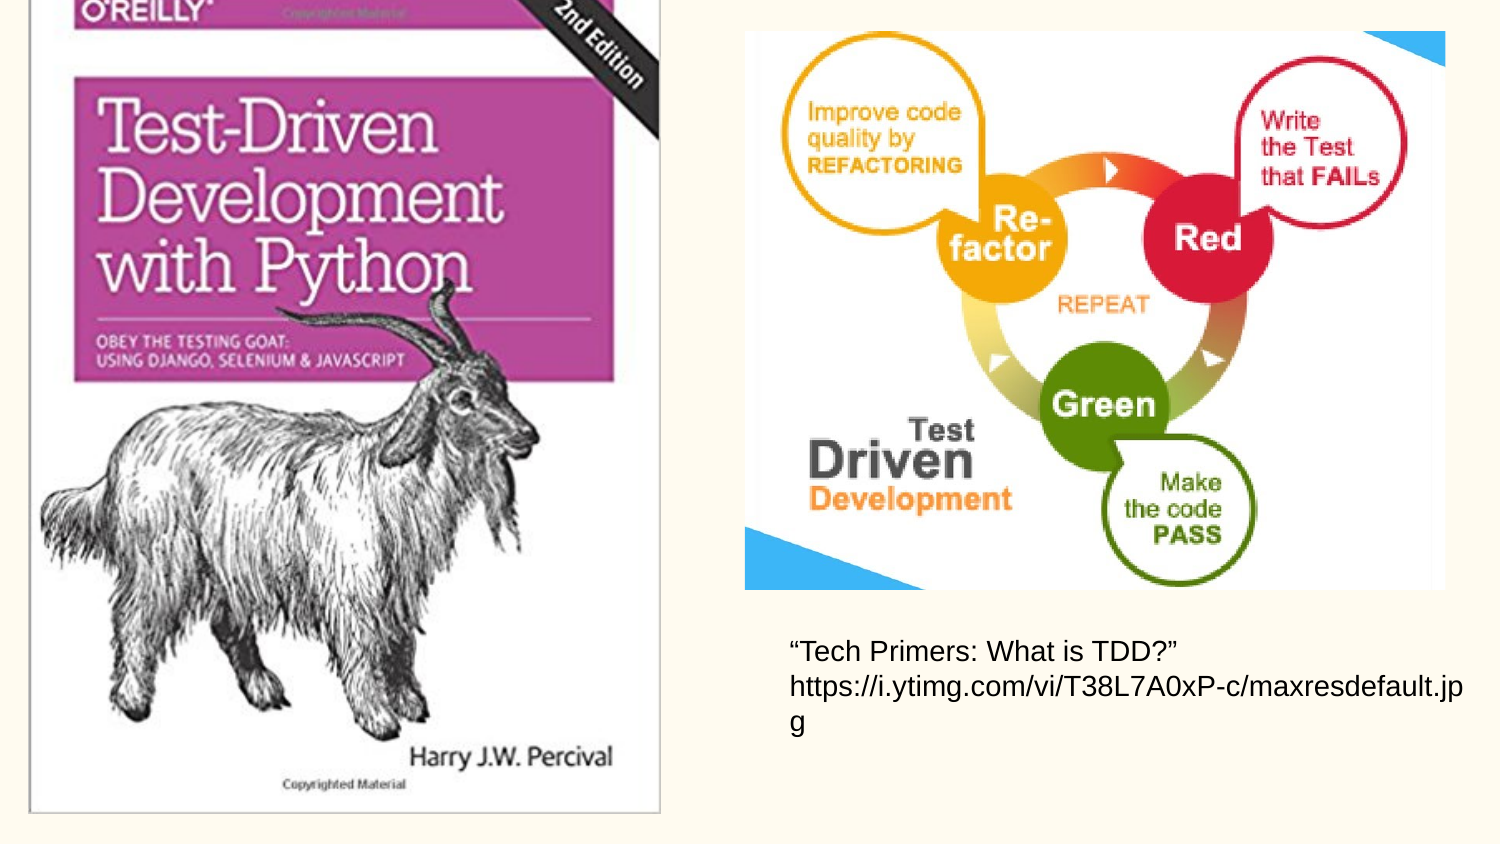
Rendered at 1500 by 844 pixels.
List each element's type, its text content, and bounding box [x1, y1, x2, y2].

picture [744, 31, 1446, 590]
text_box “Tech Primers: What is TDD?” https://i.ytimg.com/vi/T38L7A0xP-c/maxresdefault.jpg [774, 616, 1486, 753]
picture [28, 0, 661, 814]
